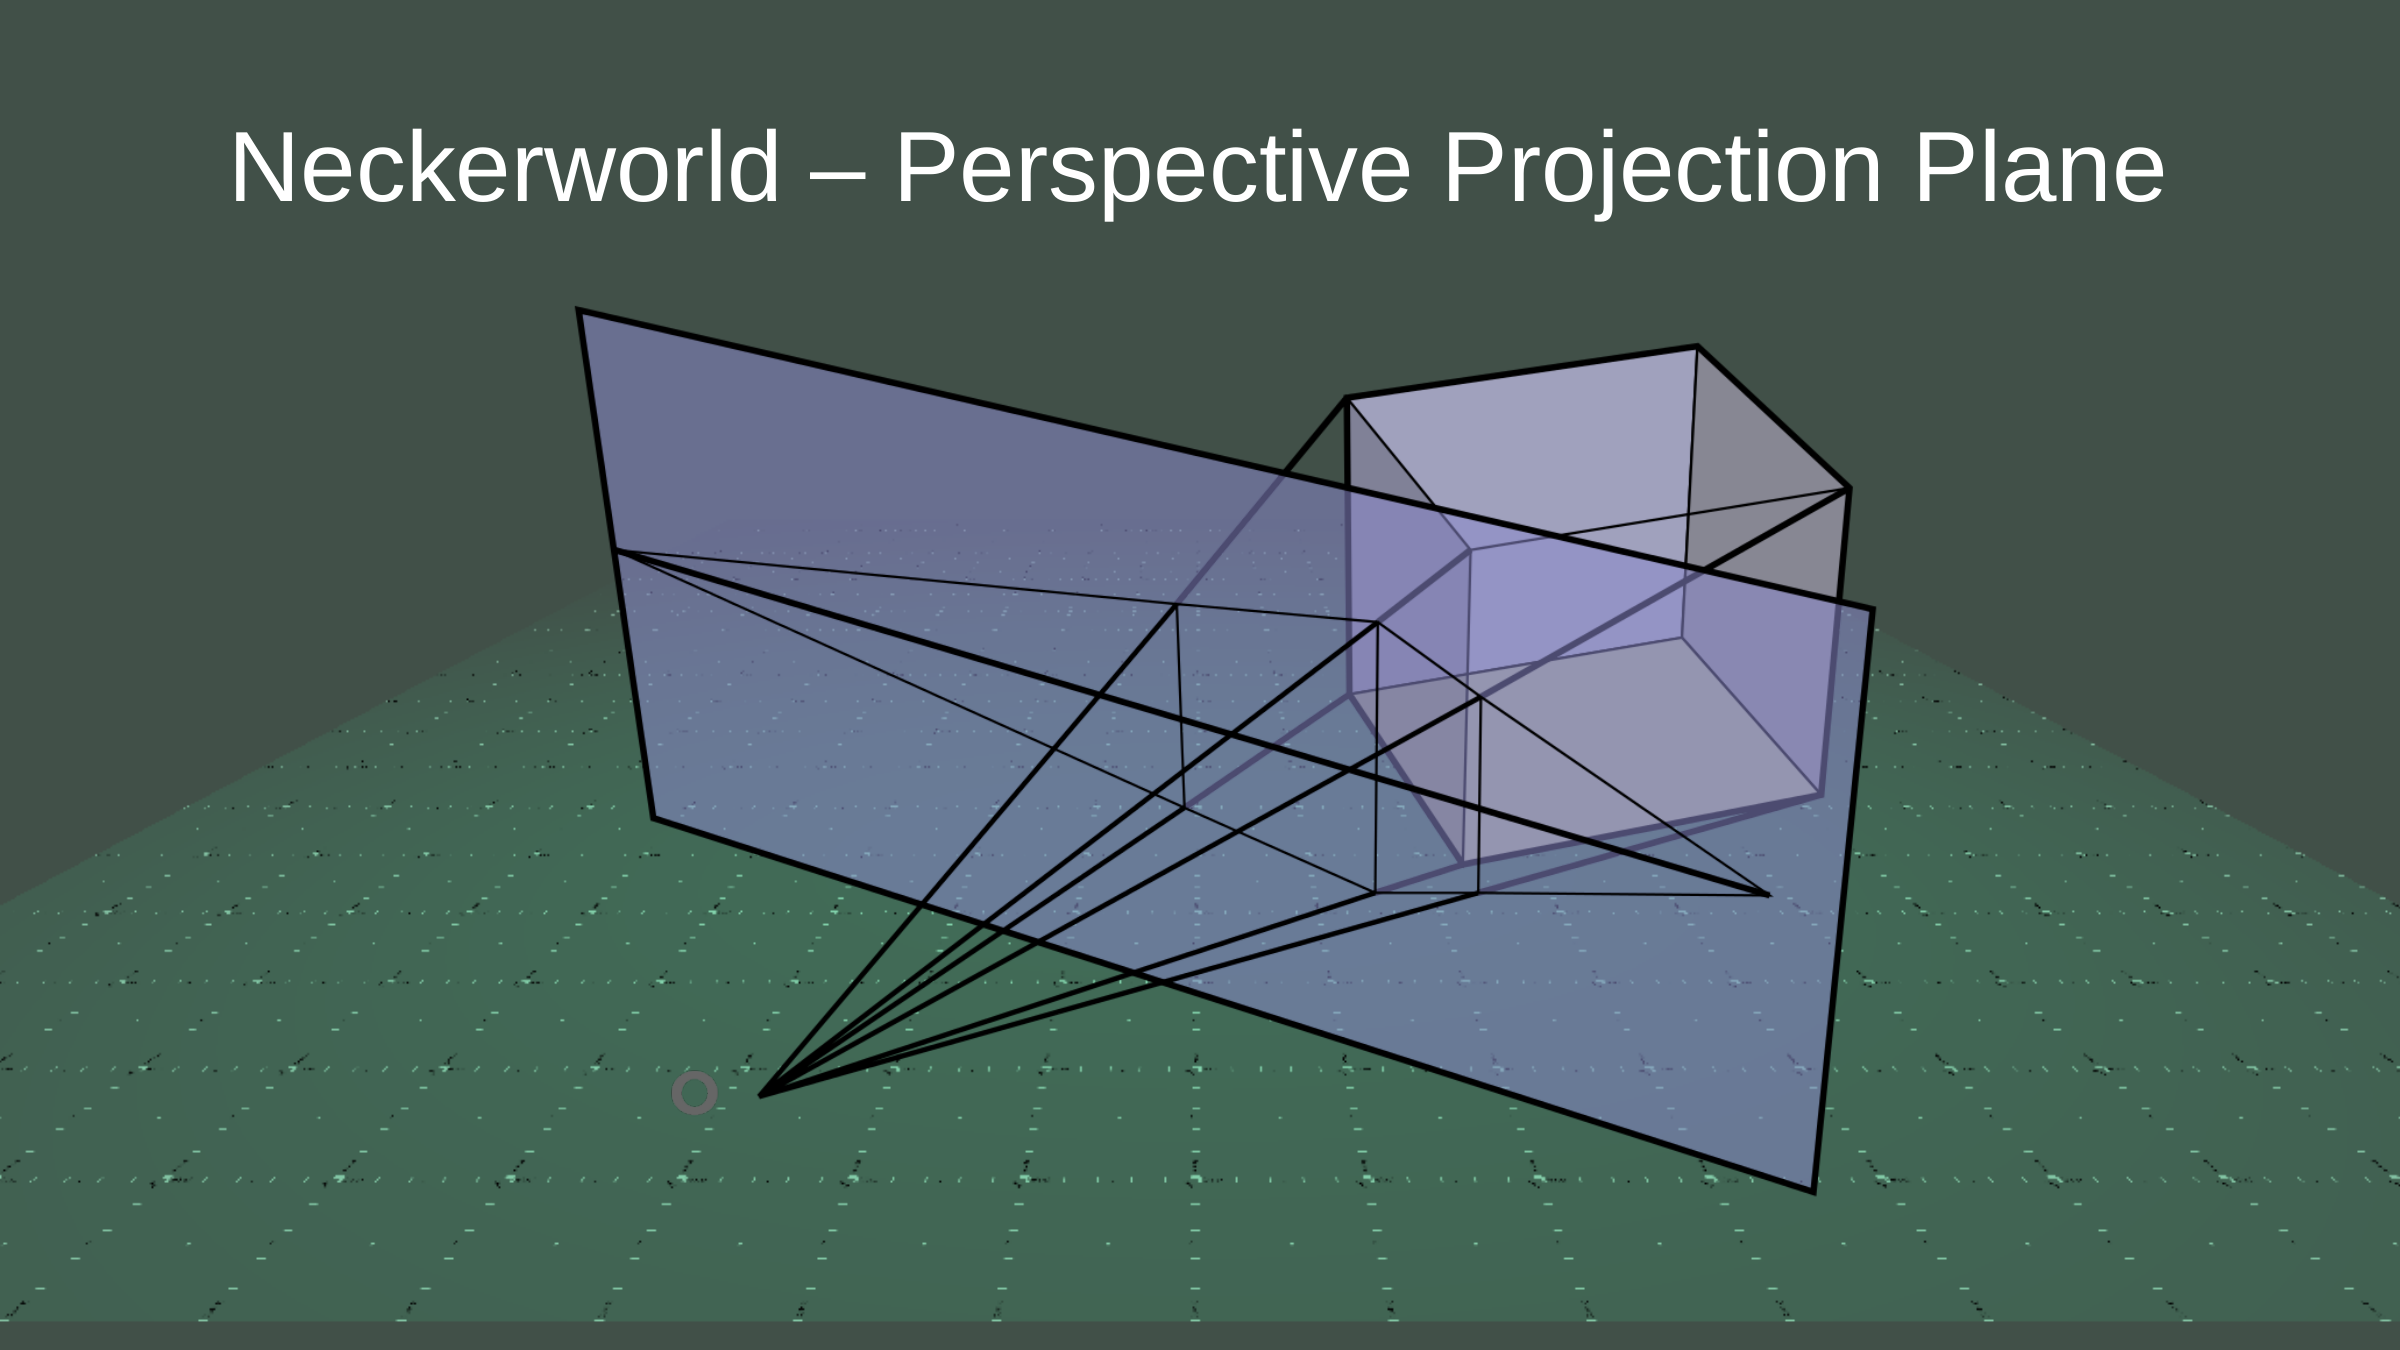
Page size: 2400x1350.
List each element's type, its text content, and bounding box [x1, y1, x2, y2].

title Neckerworld – Perspective Projection Plane [120, 53, 2280, 280]
picture [0, 0, 2400, 1350]
